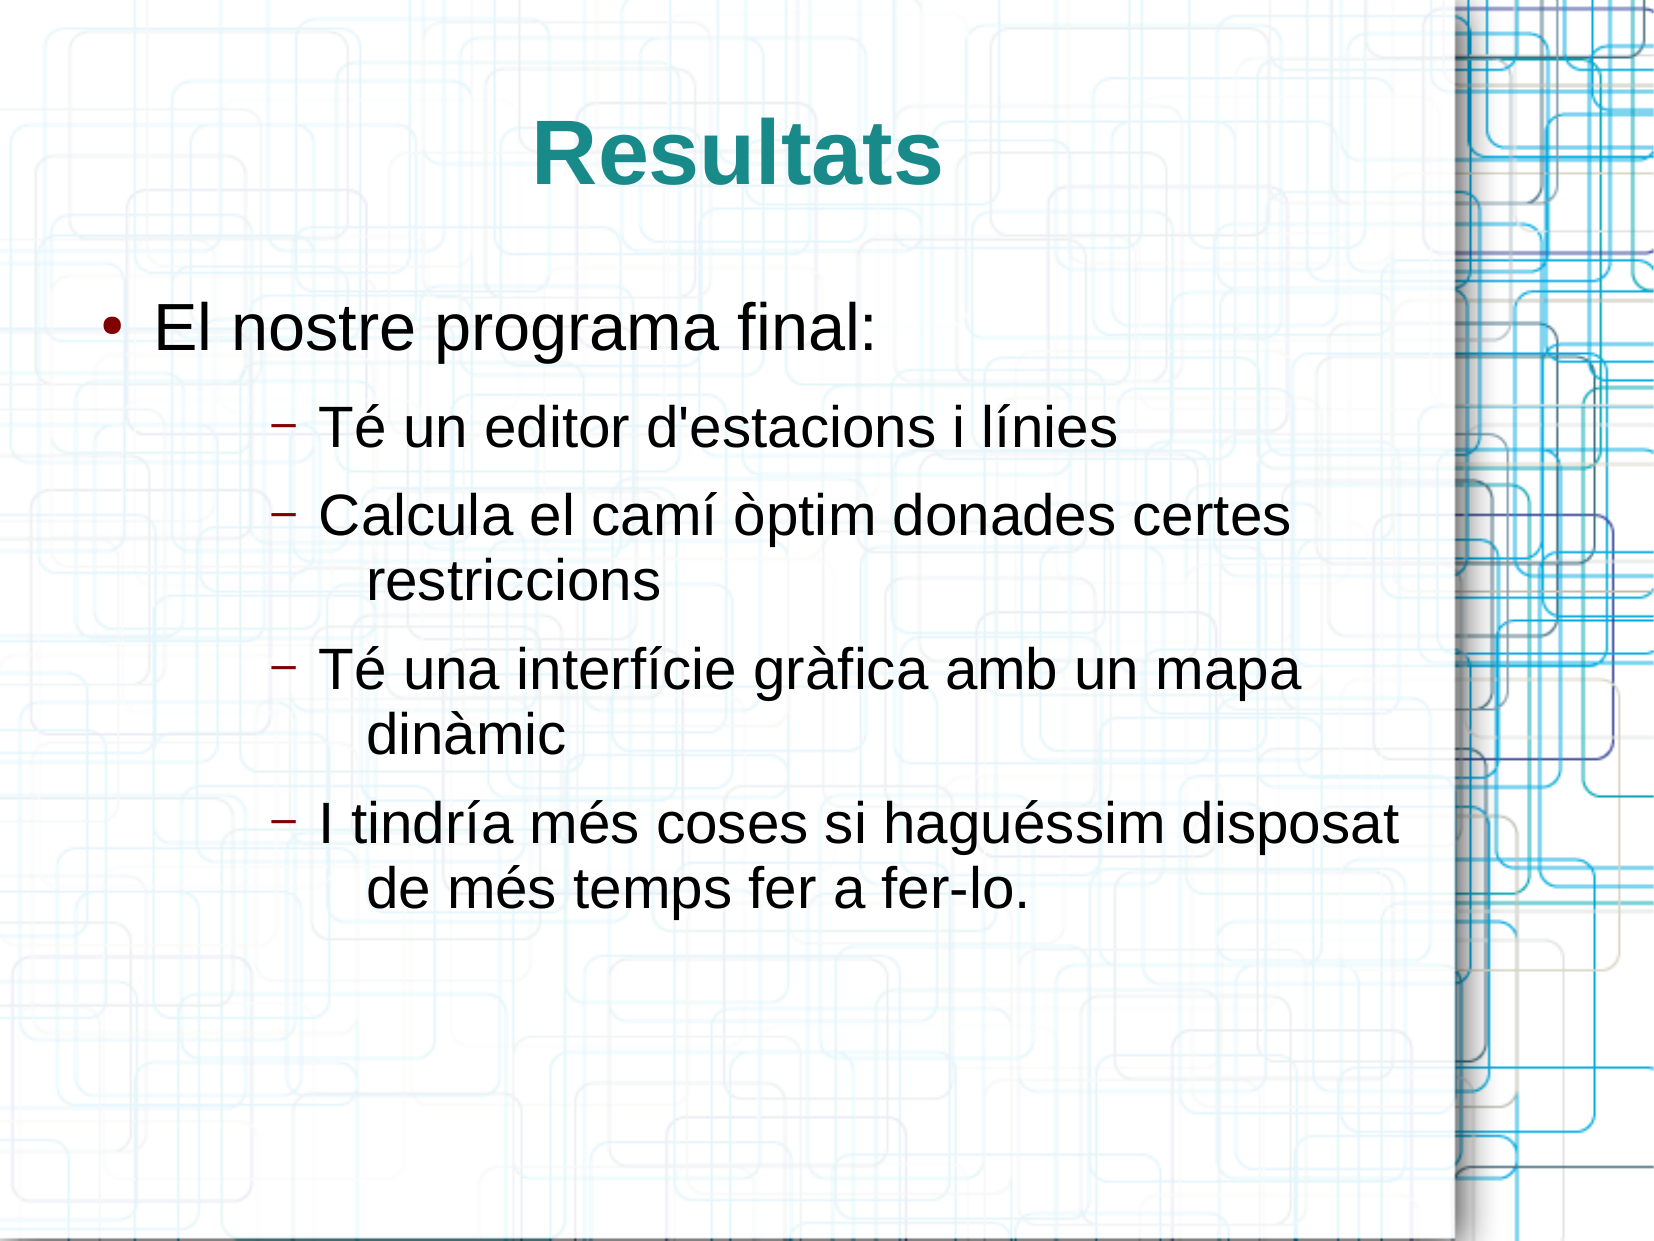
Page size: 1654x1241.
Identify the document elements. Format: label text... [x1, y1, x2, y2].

list El nostre programa final: Té un editor d'estacions i línies Calcula el camí òptim donades certes restriccions Té una interfície gràfica amb un mapa dinàmic I tindría més coses si haguéssim disposat de més temps fer a fer-lo. [82, 290, 1418, 1010]
title Resultats [59, 49, 1418, 257]
picture [0, 0, 1654, 1241]
